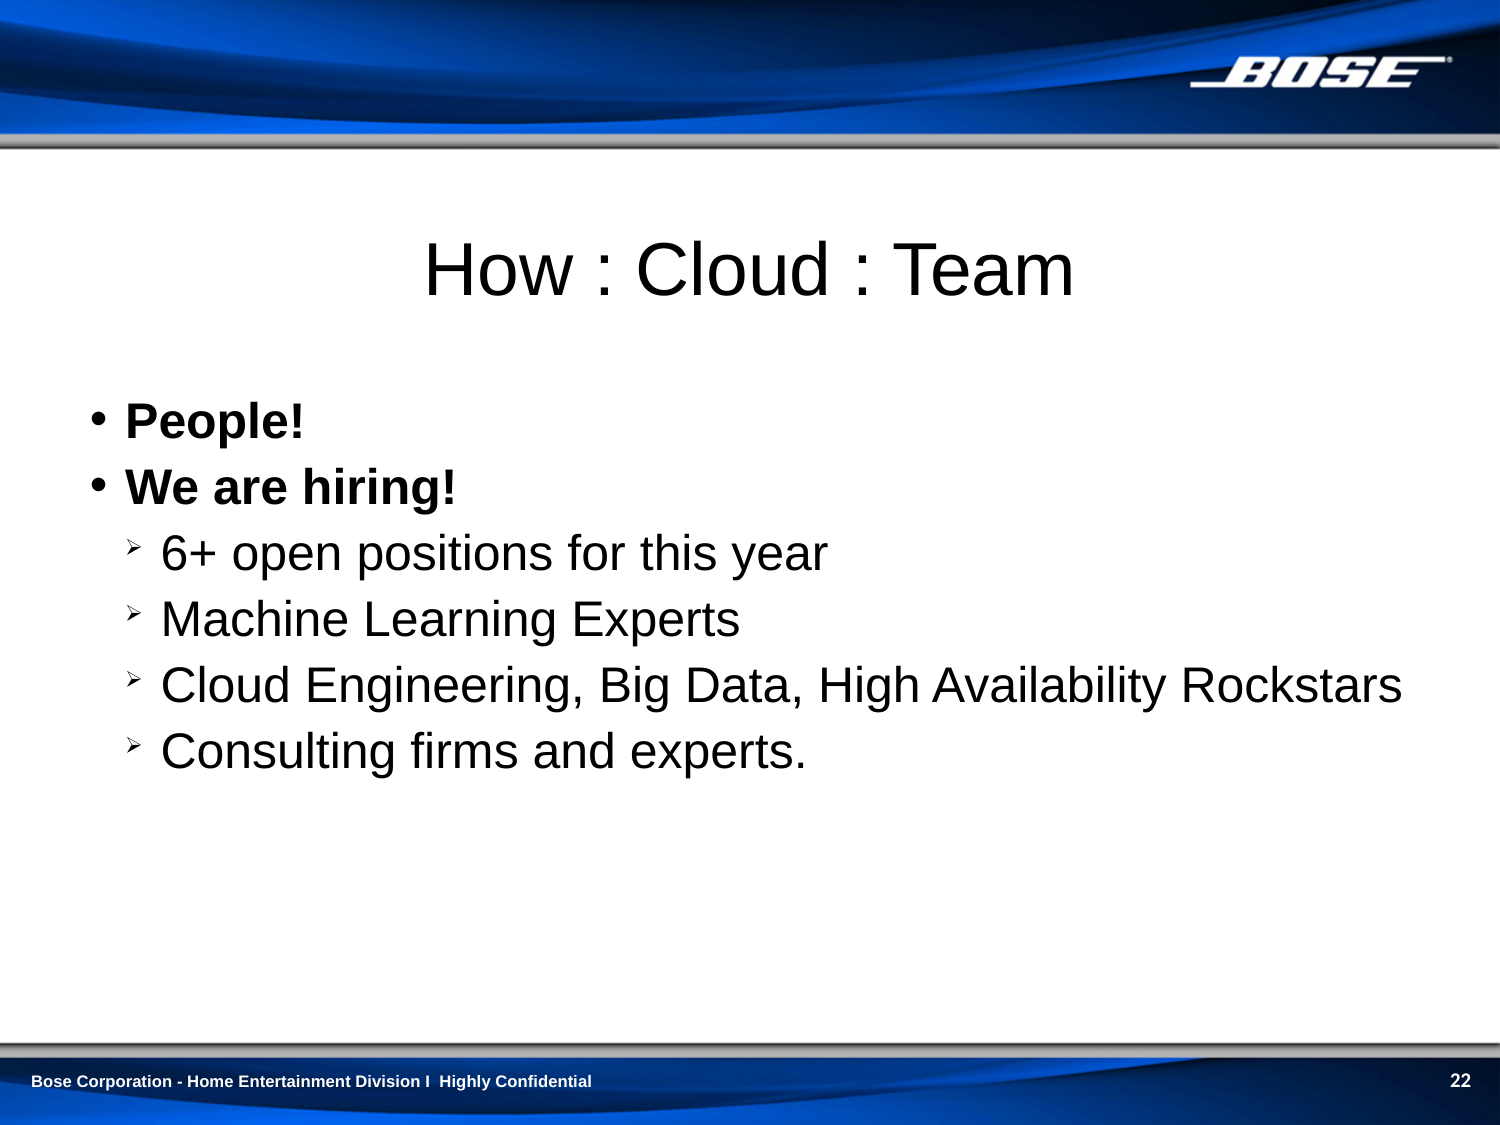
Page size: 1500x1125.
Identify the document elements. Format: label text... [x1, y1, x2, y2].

text_box People! We are hiring! 6+ open positions for this year Machine Learning Experts Cloud Engineering, Big Data, High Availability Rockstars Consulting firms and experts. [74, 375, 1425, 1003]
picture [0, 0, 1500, 1125]
text_box How : Cloud : Team [74, 185, 1425, 345]
